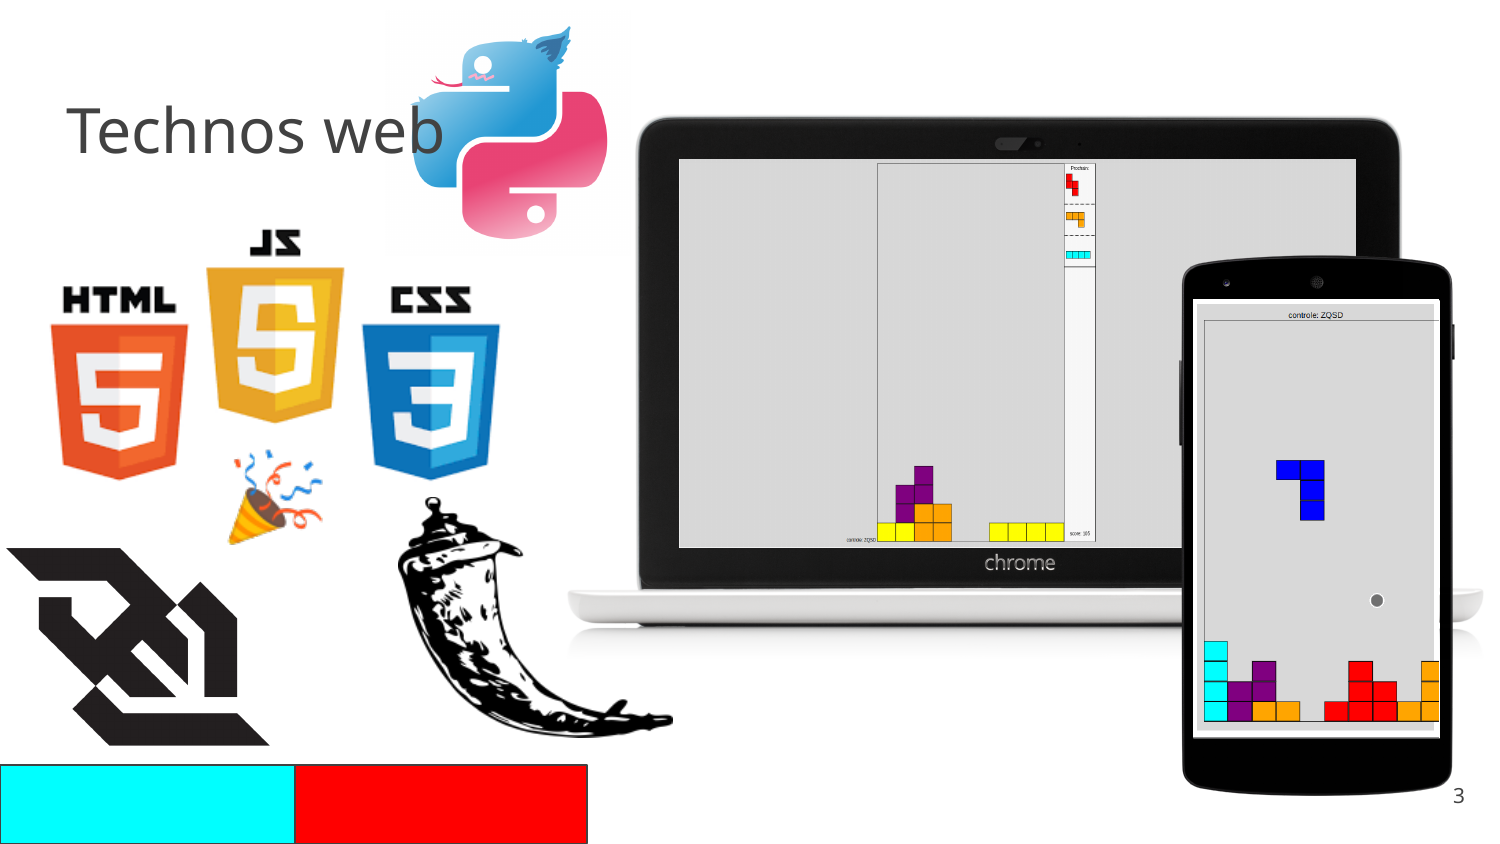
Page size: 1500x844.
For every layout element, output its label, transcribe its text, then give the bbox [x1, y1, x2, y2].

slide_number <number> [1389, 764, 1480, 830]
picture [385, 10, 631, 61]
text_box [0, 764, 588, 844]
picture [6, 114, 1484, 796]
title Technos web [51, 61, 1449, 182]
